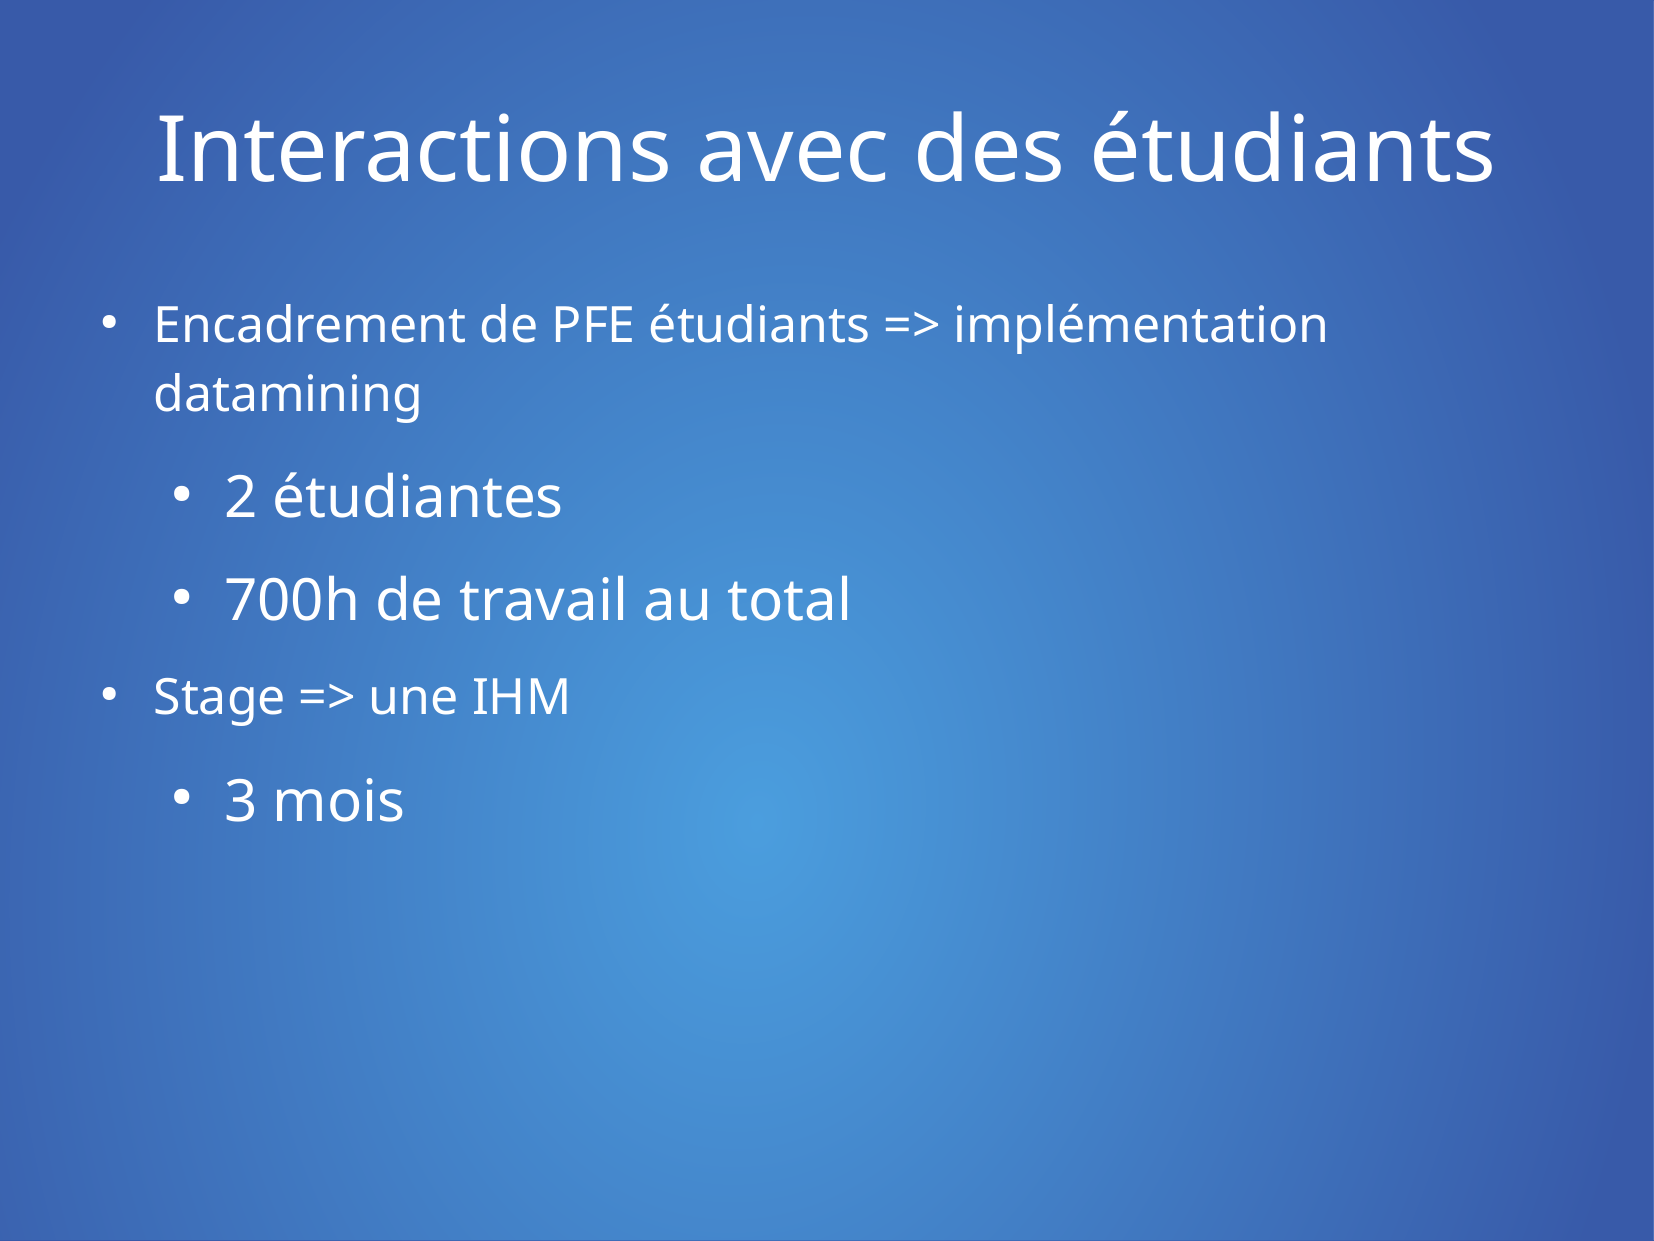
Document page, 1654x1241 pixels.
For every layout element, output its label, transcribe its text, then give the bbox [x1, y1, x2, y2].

list Encadrement de PFE étudiants => implémentation datamining 2 étudiantes 700h de travail au total Stage => une IHM 3 mois [82, 289, 1571, 1009]
title Interactions avec des étudiants [47, 50, 1607, 243]
picture [0, 0, 1654, 1241]
